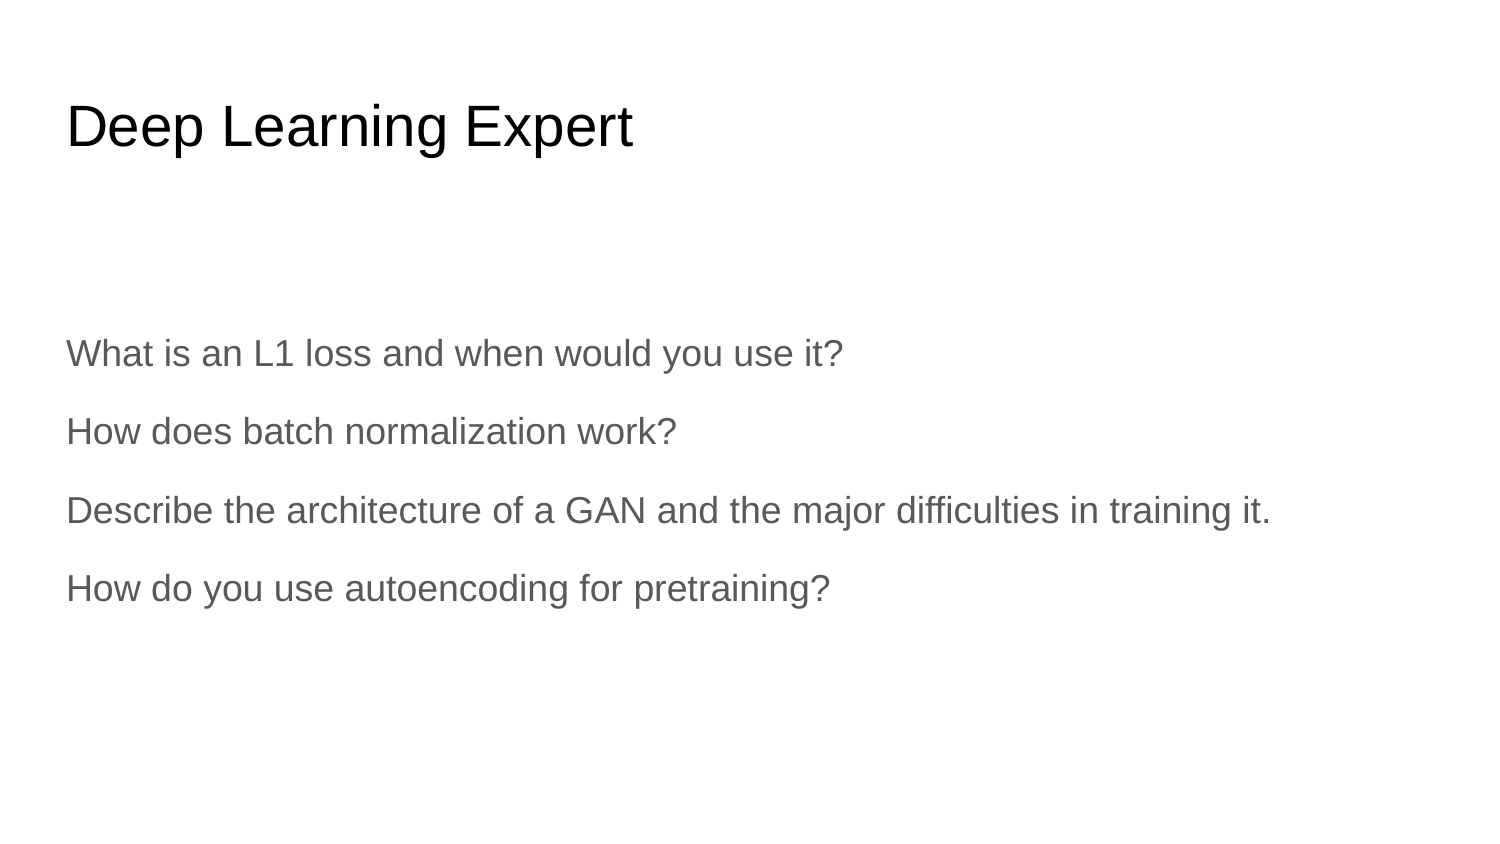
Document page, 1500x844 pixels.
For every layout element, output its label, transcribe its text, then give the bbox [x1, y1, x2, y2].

title Deep Learning Expert [51, 72, 1449, 167]
list What is an L1 loss and when would you use it? How does batch normalization work? Describe the architecture of a GAN and the major difficulties in training it. How do you use autoencoding for pretraining? [51, 189, 1449, 750]
